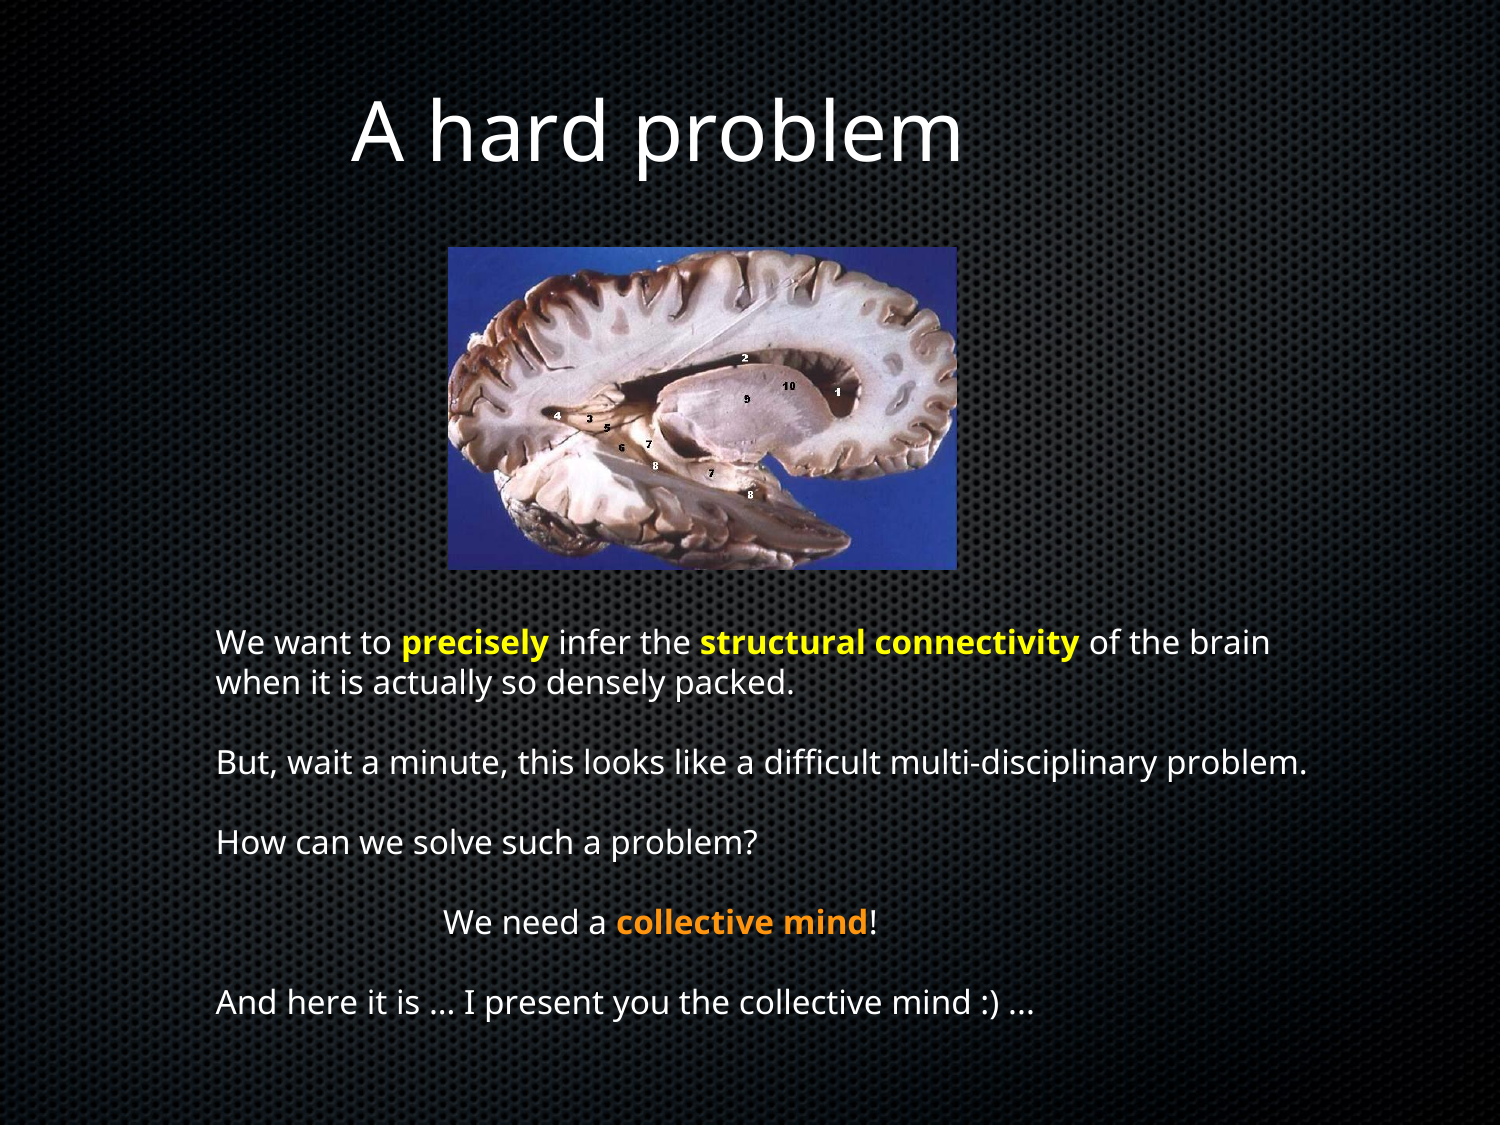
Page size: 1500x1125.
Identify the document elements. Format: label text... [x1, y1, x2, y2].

text_box We want to precisely infer the structural connectivity of the brain when it is actually so densely packed. But, wait a minute, this looks like a difficult multi-disciplinary problem. How can we solve such a problem? We need a collective mind! And here it is … I present you the collective mind :) ... [200, 614, 1417, 1119]
picture [0, 0, 1500, 1125]
text_box A hard problem [337, 70, 1014, 186]
